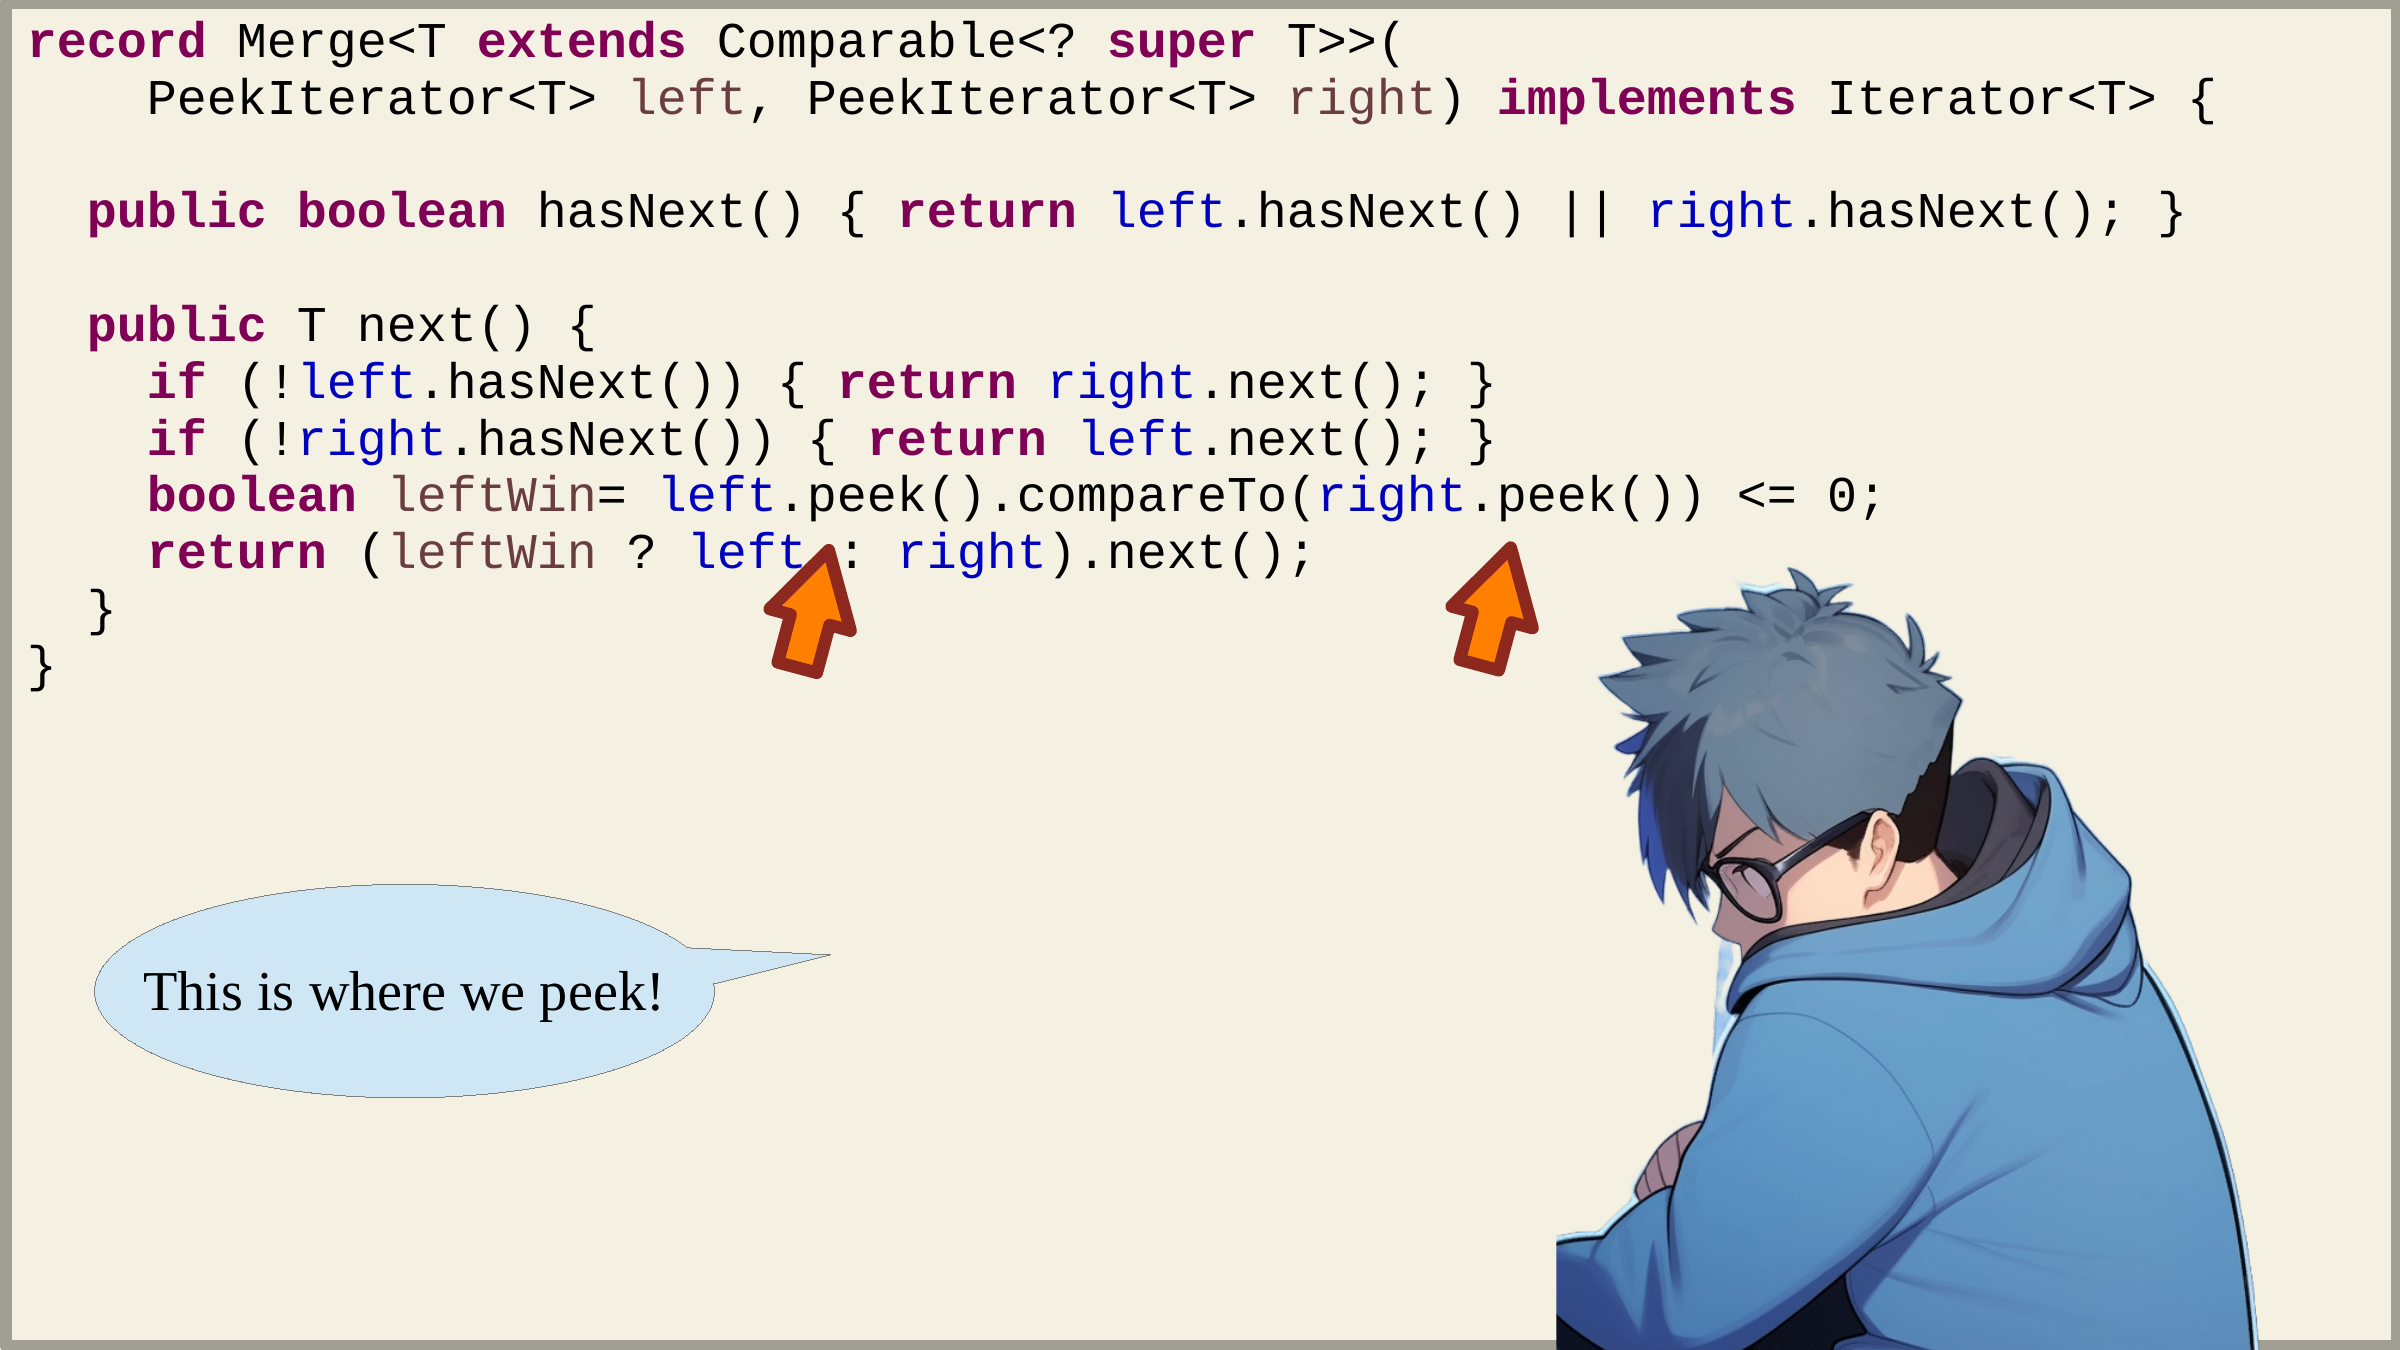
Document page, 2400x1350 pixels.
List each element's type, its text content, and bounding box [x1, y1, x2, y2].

text_box record Merge<T extends Comparable<? super T>>( PeekIterator<T> left, PeekIterator<T> right) implements Iterator<T> { public boolean hasNext() { return left.hasNext() || right.hasNext(); } public T next() { if (!left.hasNext()) { return right.next(); } if (!right.hasNext()) { return left.next(); } boolean leftWin= left.peek().compareTo(right.peek()) <= 0; return (leftWin ? left : right).next(); } } [5, 2, 2398, 1346]
text_box This is where we peek! [94, 884, 831, 1098]
picture [1556, 534, 2400, 1350]
text_box [769, 550, 851, 673]
text_box [1451, 547, 1533, 671]
